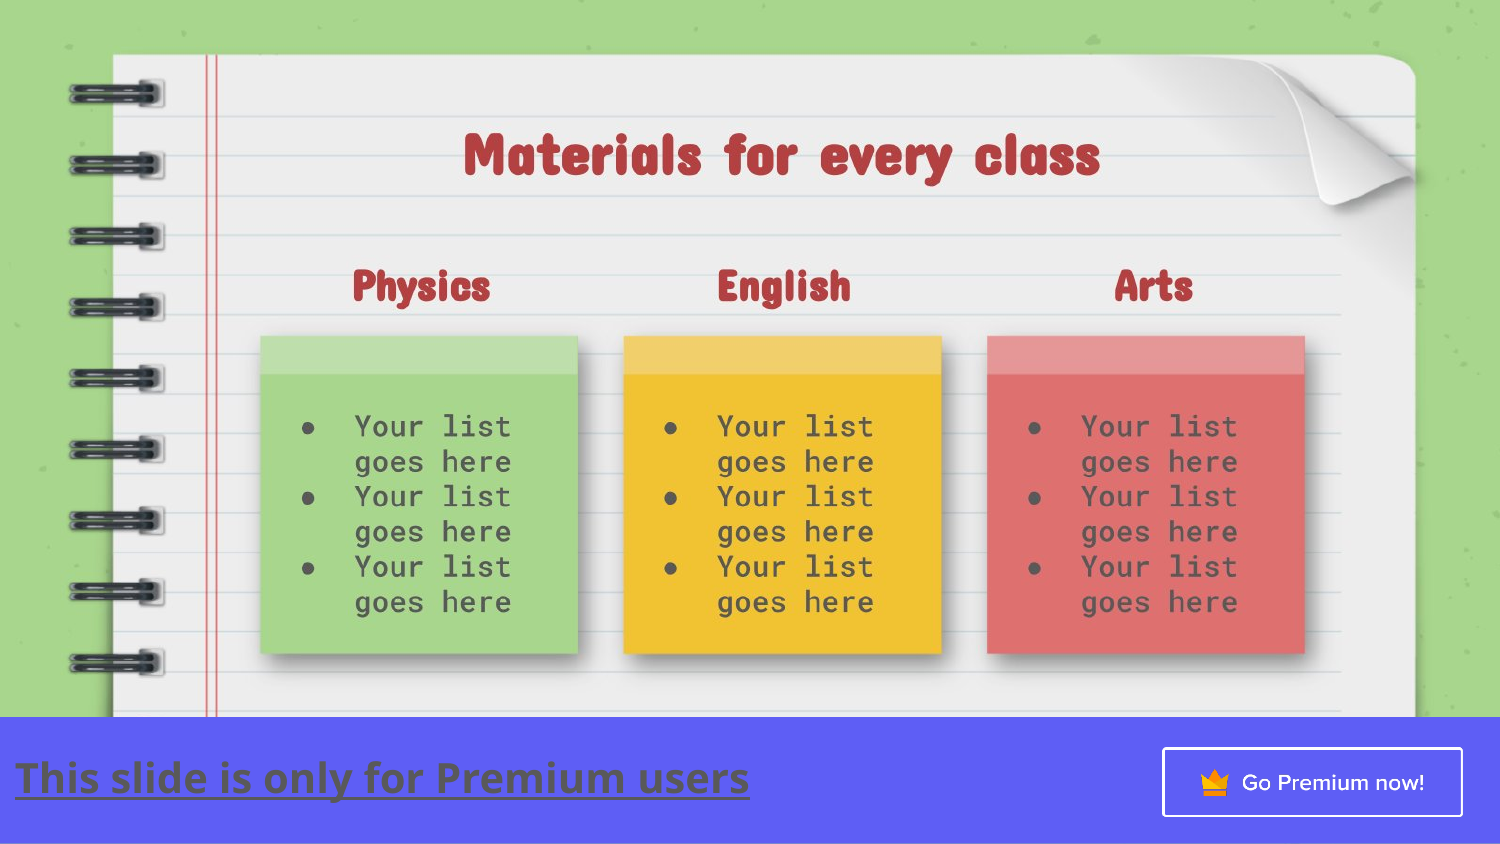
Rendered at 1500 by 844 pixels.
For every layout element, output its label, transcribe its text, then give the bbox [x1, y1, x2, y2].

text_box This slide is only for Premium users [0, 717, 1500, 844]
picture [0, 0, 1500, 717]
picture [1162, 747, 1463, 817]
